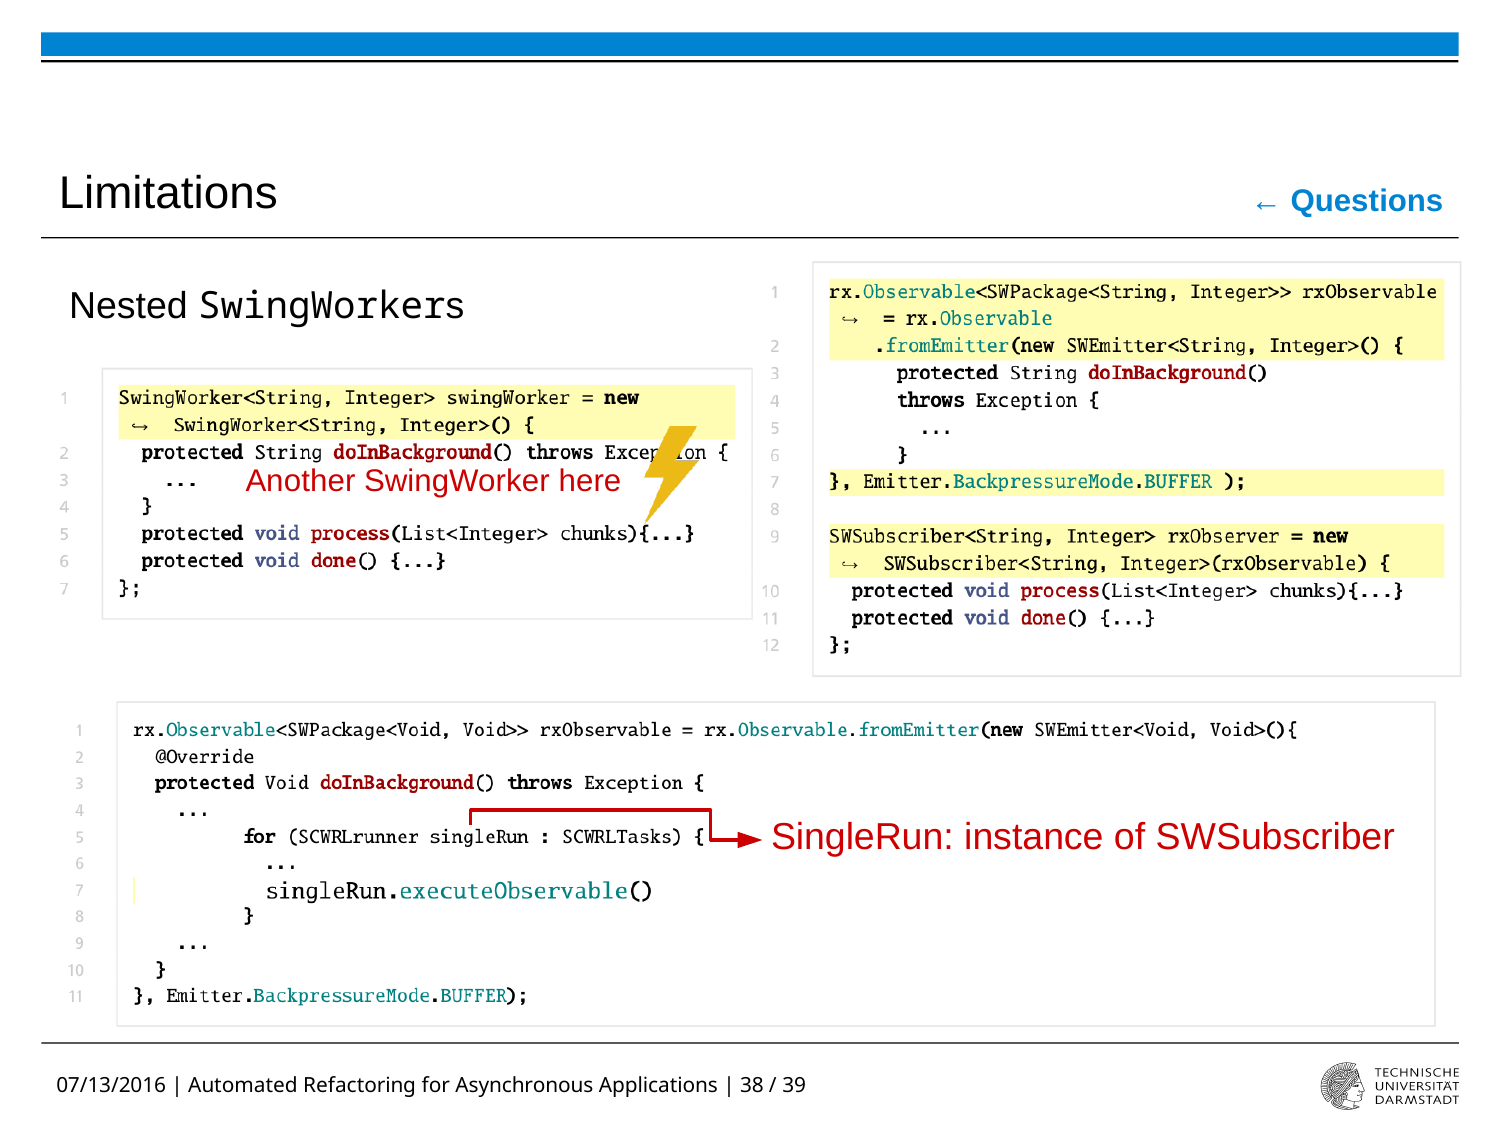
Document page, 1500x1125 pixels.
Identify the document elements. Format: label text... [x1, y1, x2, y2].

picture [1305, 1054, 1459, 1118]
text_box Another SwingWorker here [230, 455, 621, 516]
picture [48, 249, 1465, 683]
text_box [135, 876, 1426, 905]
text_box ← Questions [1215, 164, 1444, 218]
text_box SingleRun: instance of SWSubscriber [756, 808, 1411, 869]
picture [54, 695, 1441, 1031]
text_box Limitations [58, 80, 1149, 218]
text_box Nested SwingWorkers [54, 270, 1388, 340]
